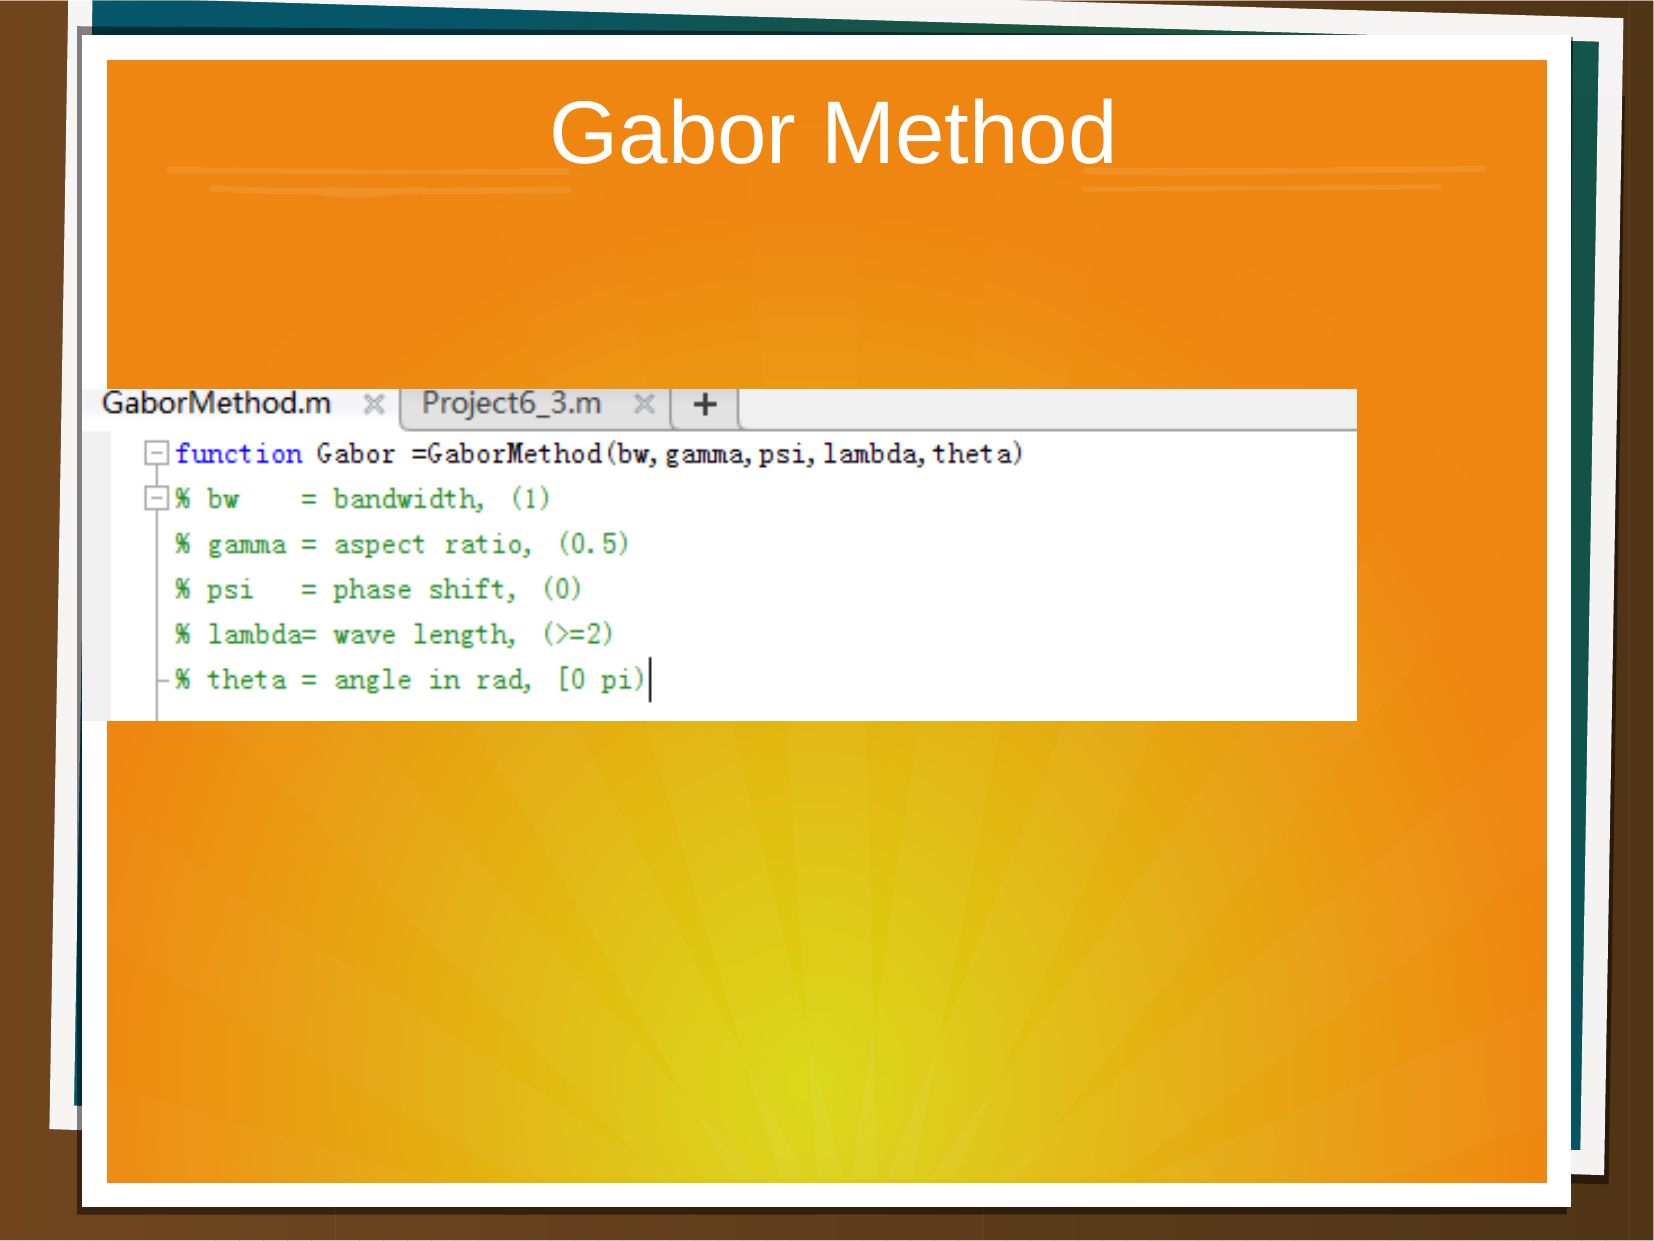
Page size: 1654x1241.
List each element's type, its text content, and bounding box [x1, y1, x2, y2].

list Gabor Method [82, 82, 1571, 1010]
picture [82, 389, 1357, 721]
